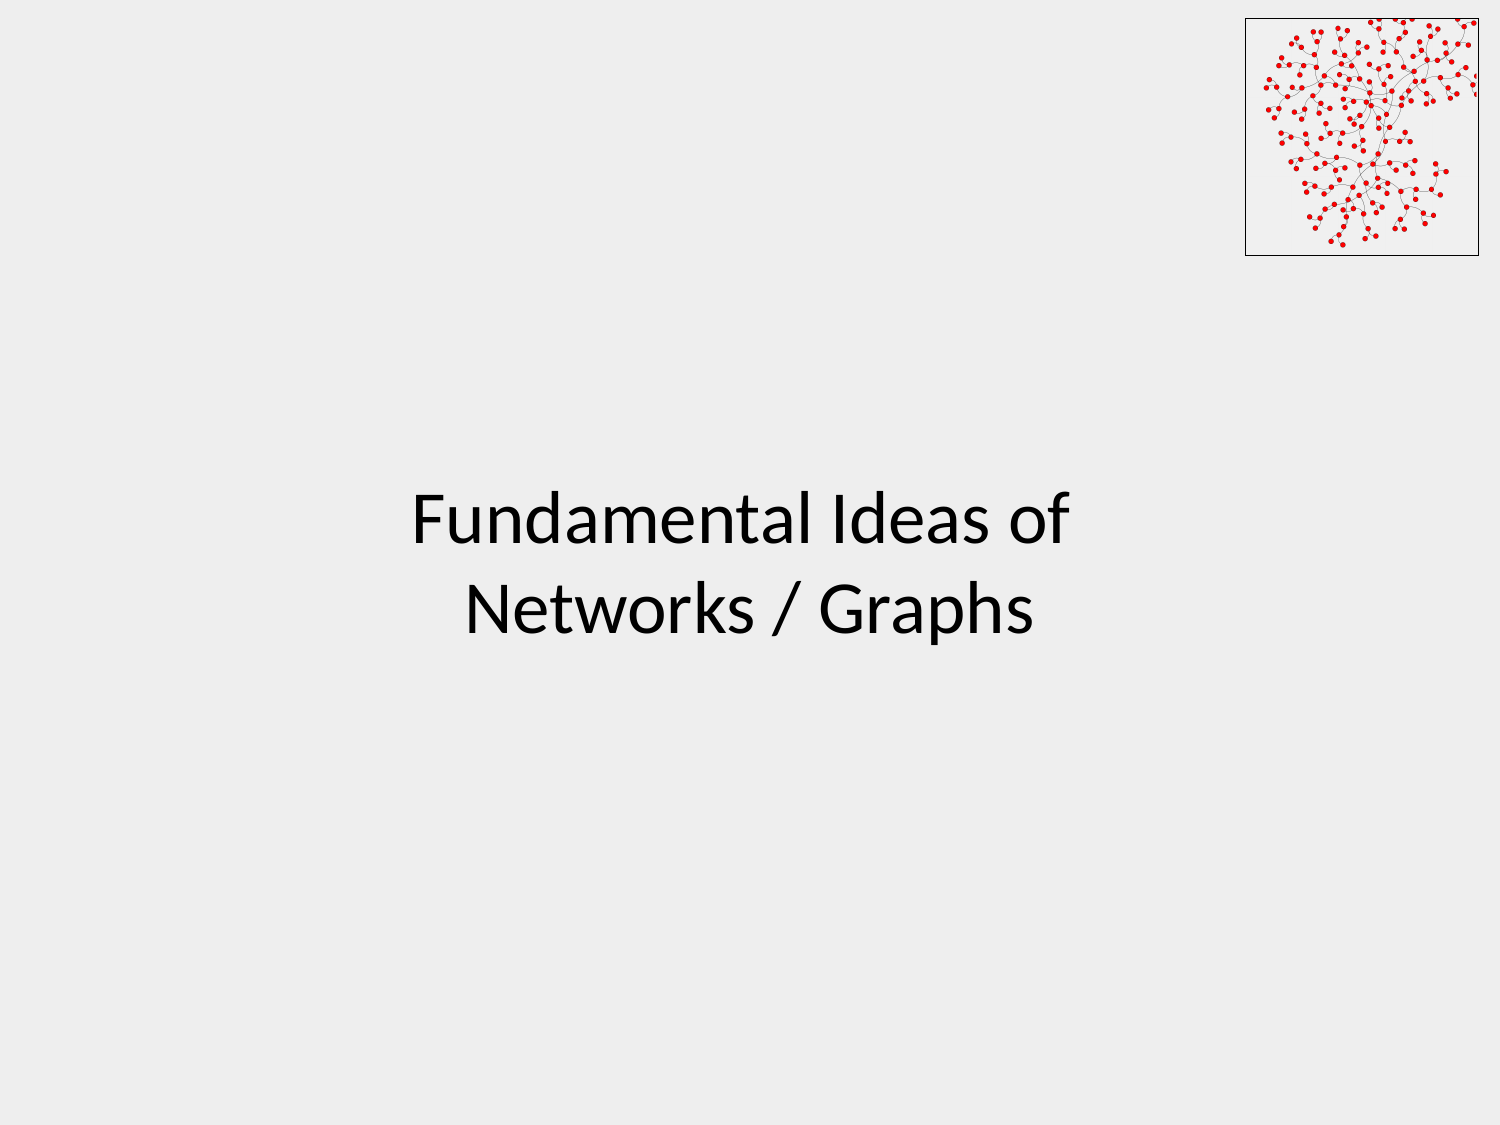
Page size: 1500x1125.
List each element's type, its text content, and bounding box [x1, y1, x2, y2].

picture [1246, 19, 1478, 255]
text_box Fundamental Ideas of Networks / Graphs [164, 468, 1335, 649]
